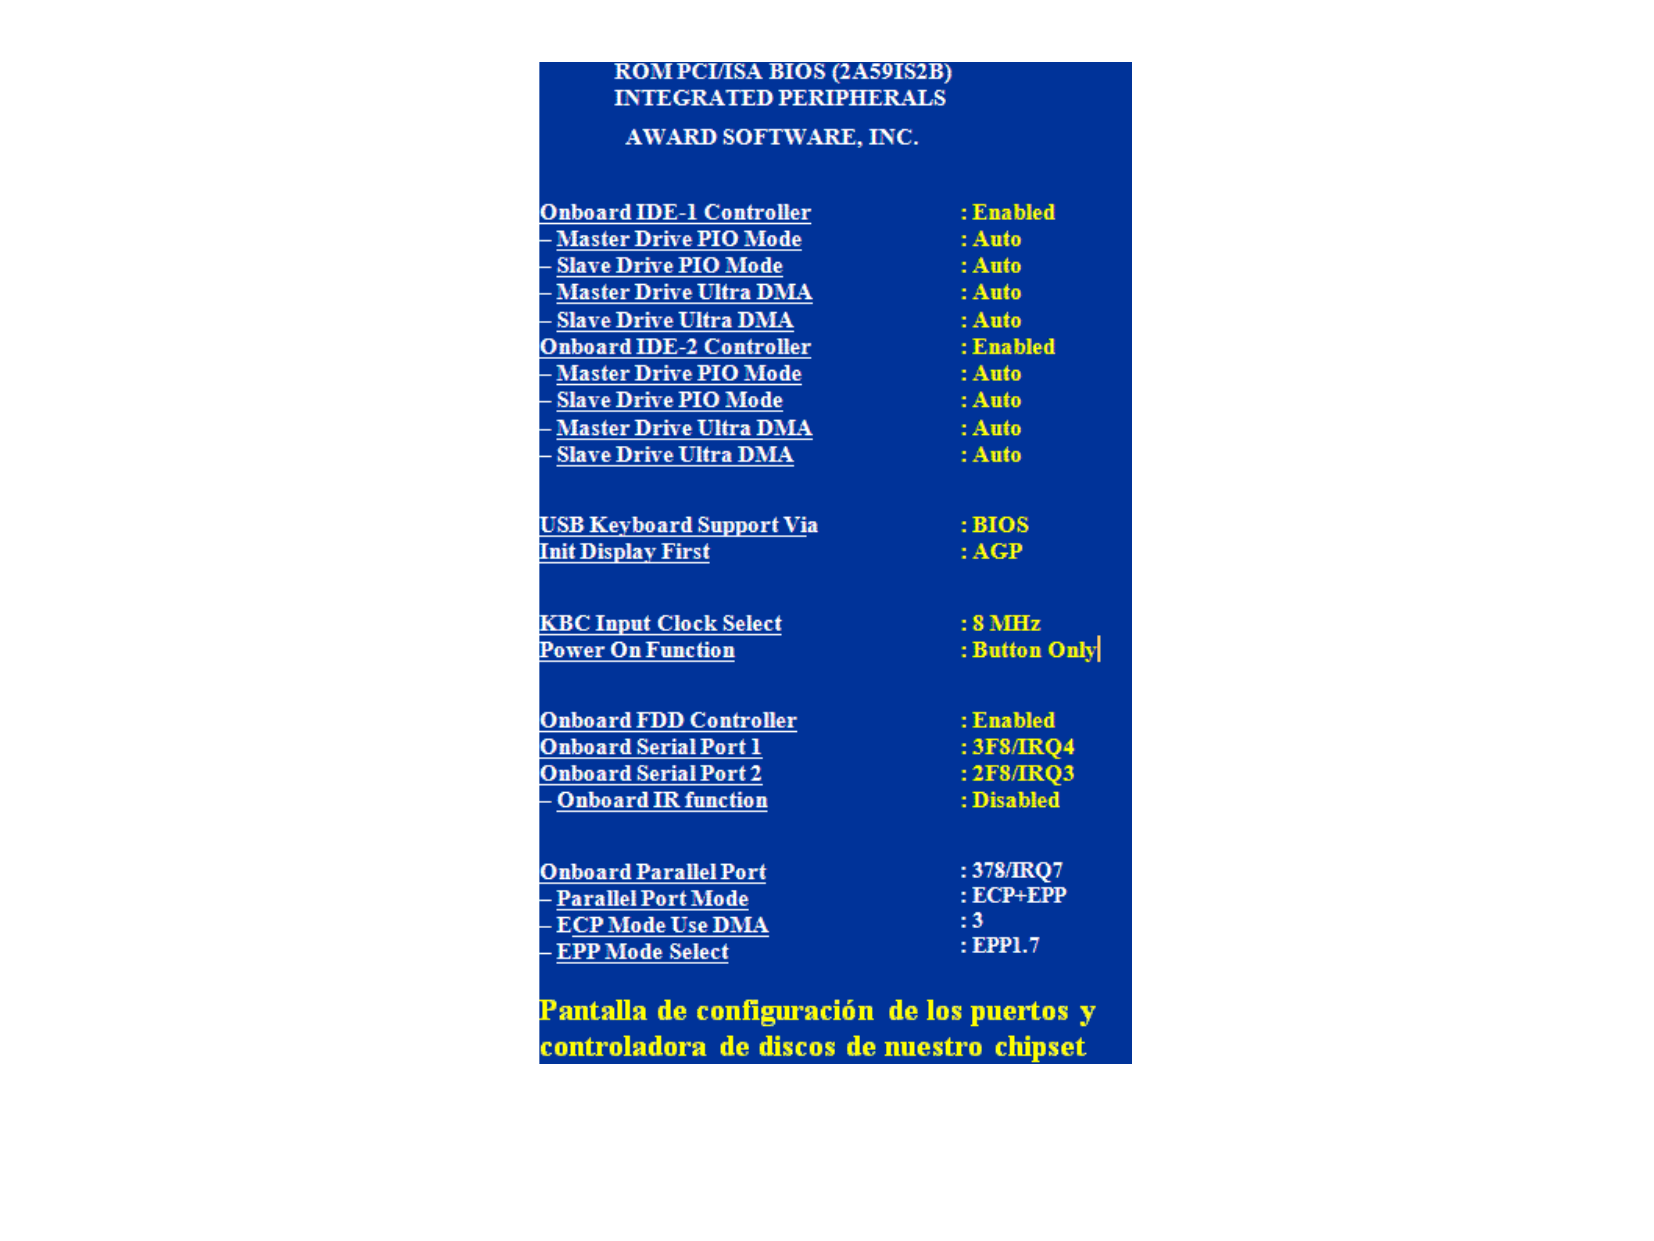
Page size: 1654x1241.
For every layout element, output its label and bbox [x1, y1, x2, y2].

picture [538, 62, 1132, 1064]
